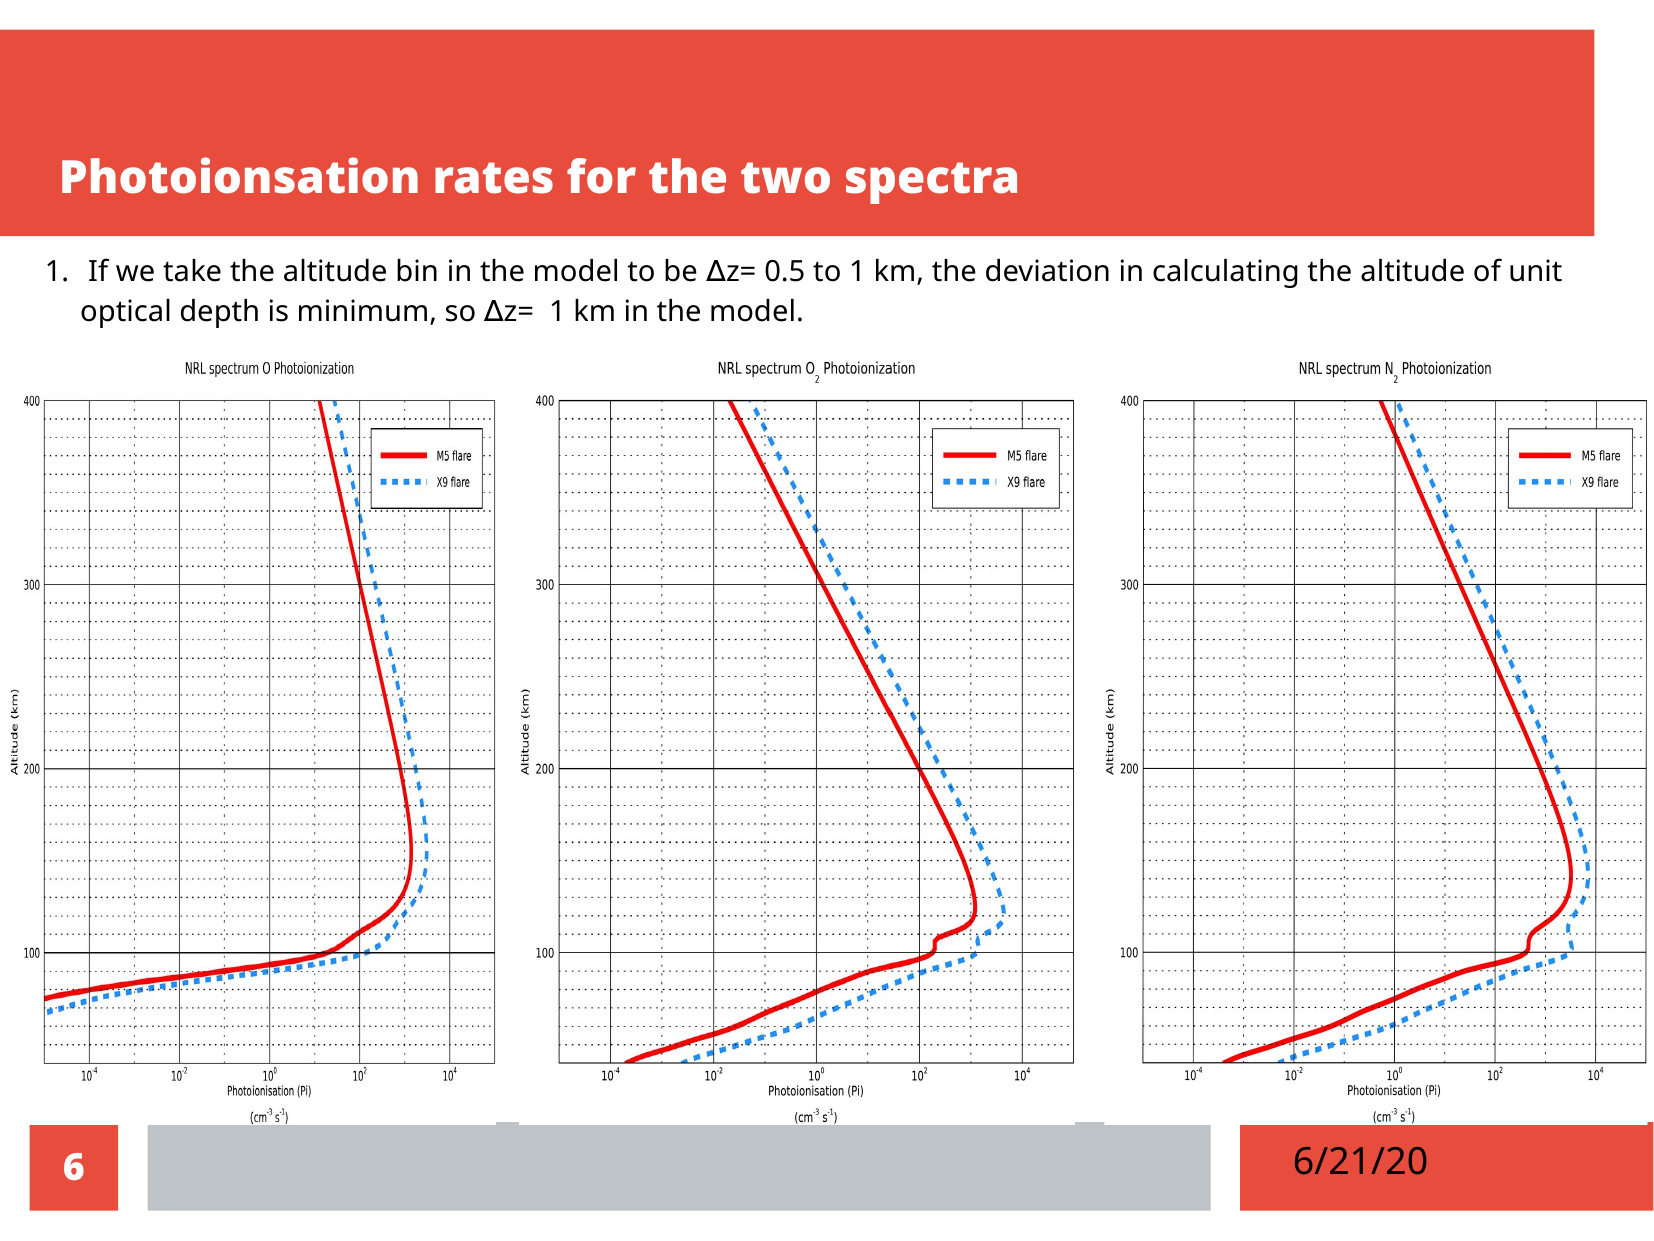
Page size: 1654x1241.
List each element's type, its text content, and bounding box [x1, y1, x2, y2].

text_box If we take the altitude bin in the model to be ∆z= 0.5 to 1 km, the deviation in calculating the altitude of unit optical depth is minimum, so ∆z= 1 km in the model. [30, 242, 1636, 328]
picture [9, 359, 496, 1126]
text_box 6/21/20 [1278, 1126, 1501, 1201]
picture [1104, 360, 1648, 1126]
picture [519, 359, 1075, 1126]
title Photoionsation rates for the two spectra [59, 59, 1595, 207]
